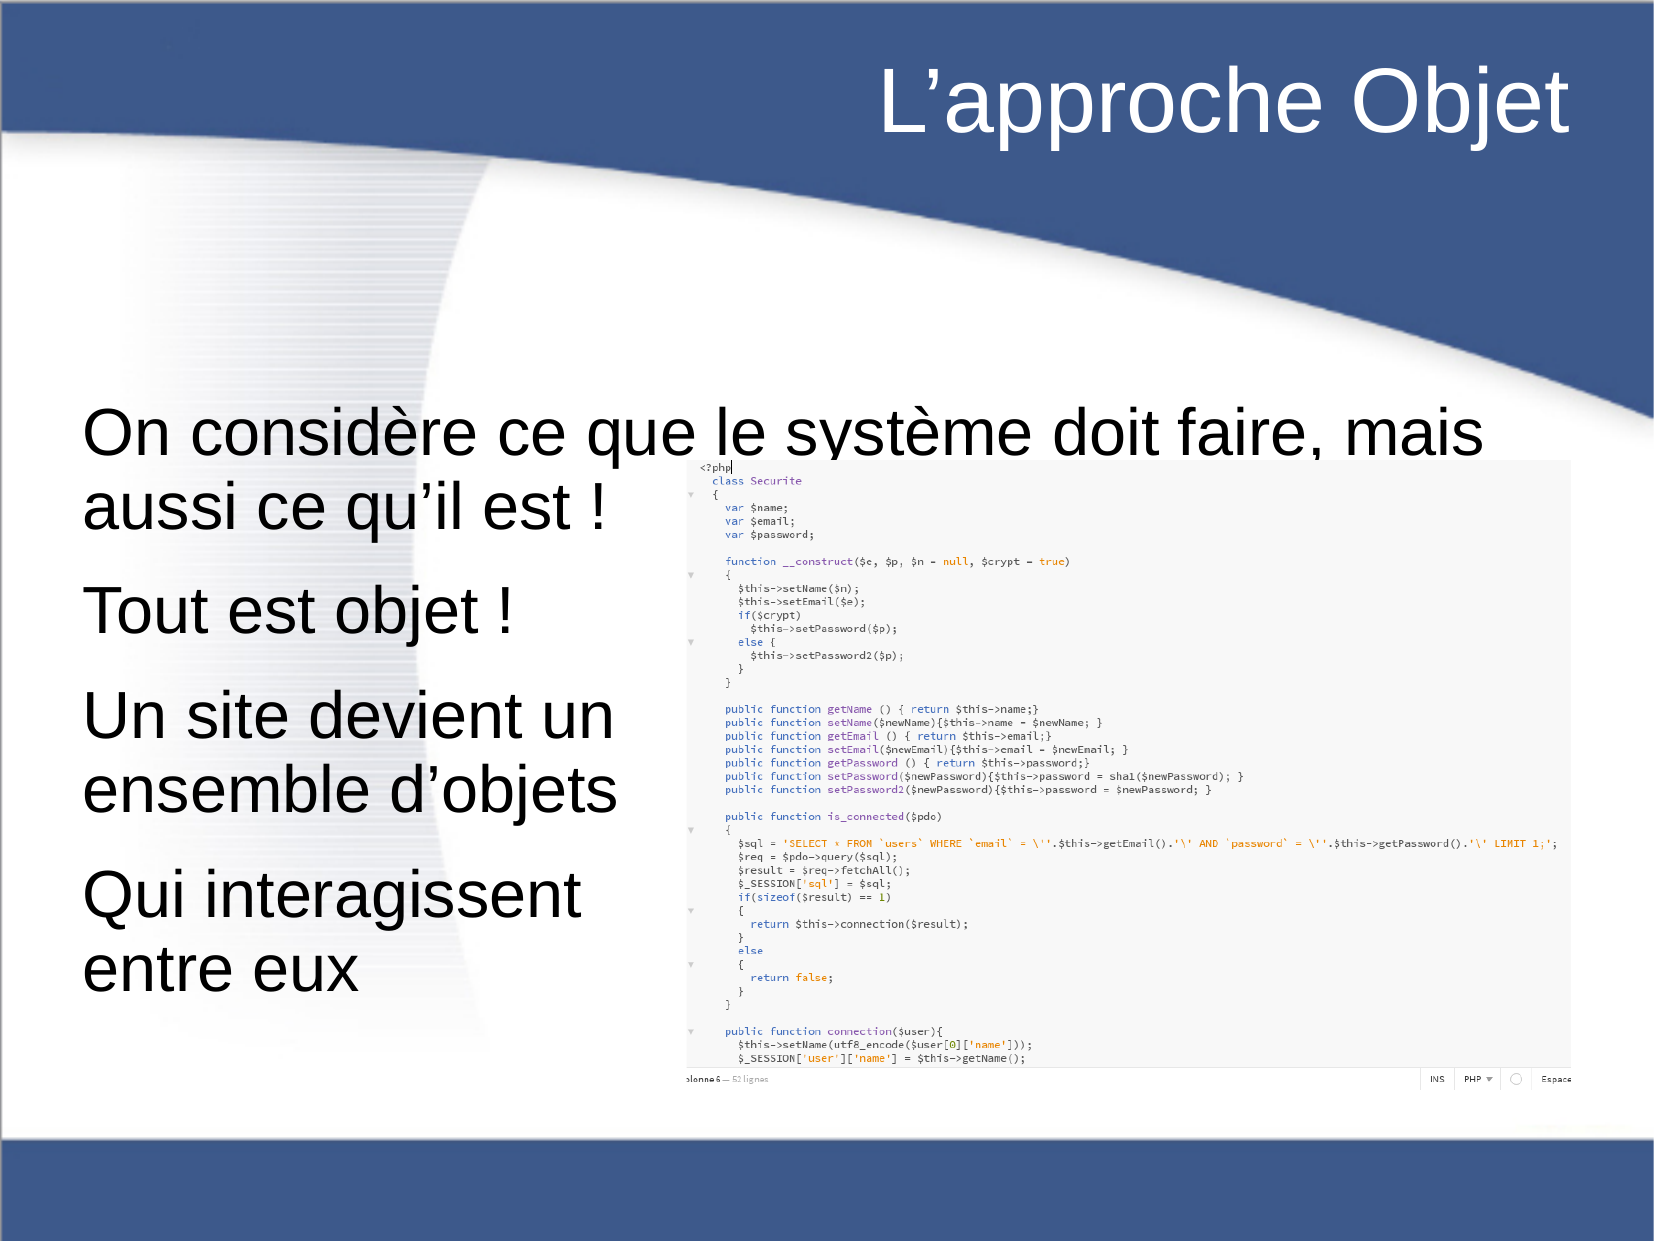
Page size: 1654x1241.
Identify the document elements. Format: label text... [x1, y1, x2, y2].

picture [0, 0, 1654, 1241]
list On considère ce que le système doit faire, mais aussi ce qu’il est ! Tout est objet ! Un site devient un ensemble d’objets Qui interagissent entre eux [82, 290, 1571, 1087]
title L’approche Objet [82, 49, 1571, 257]
